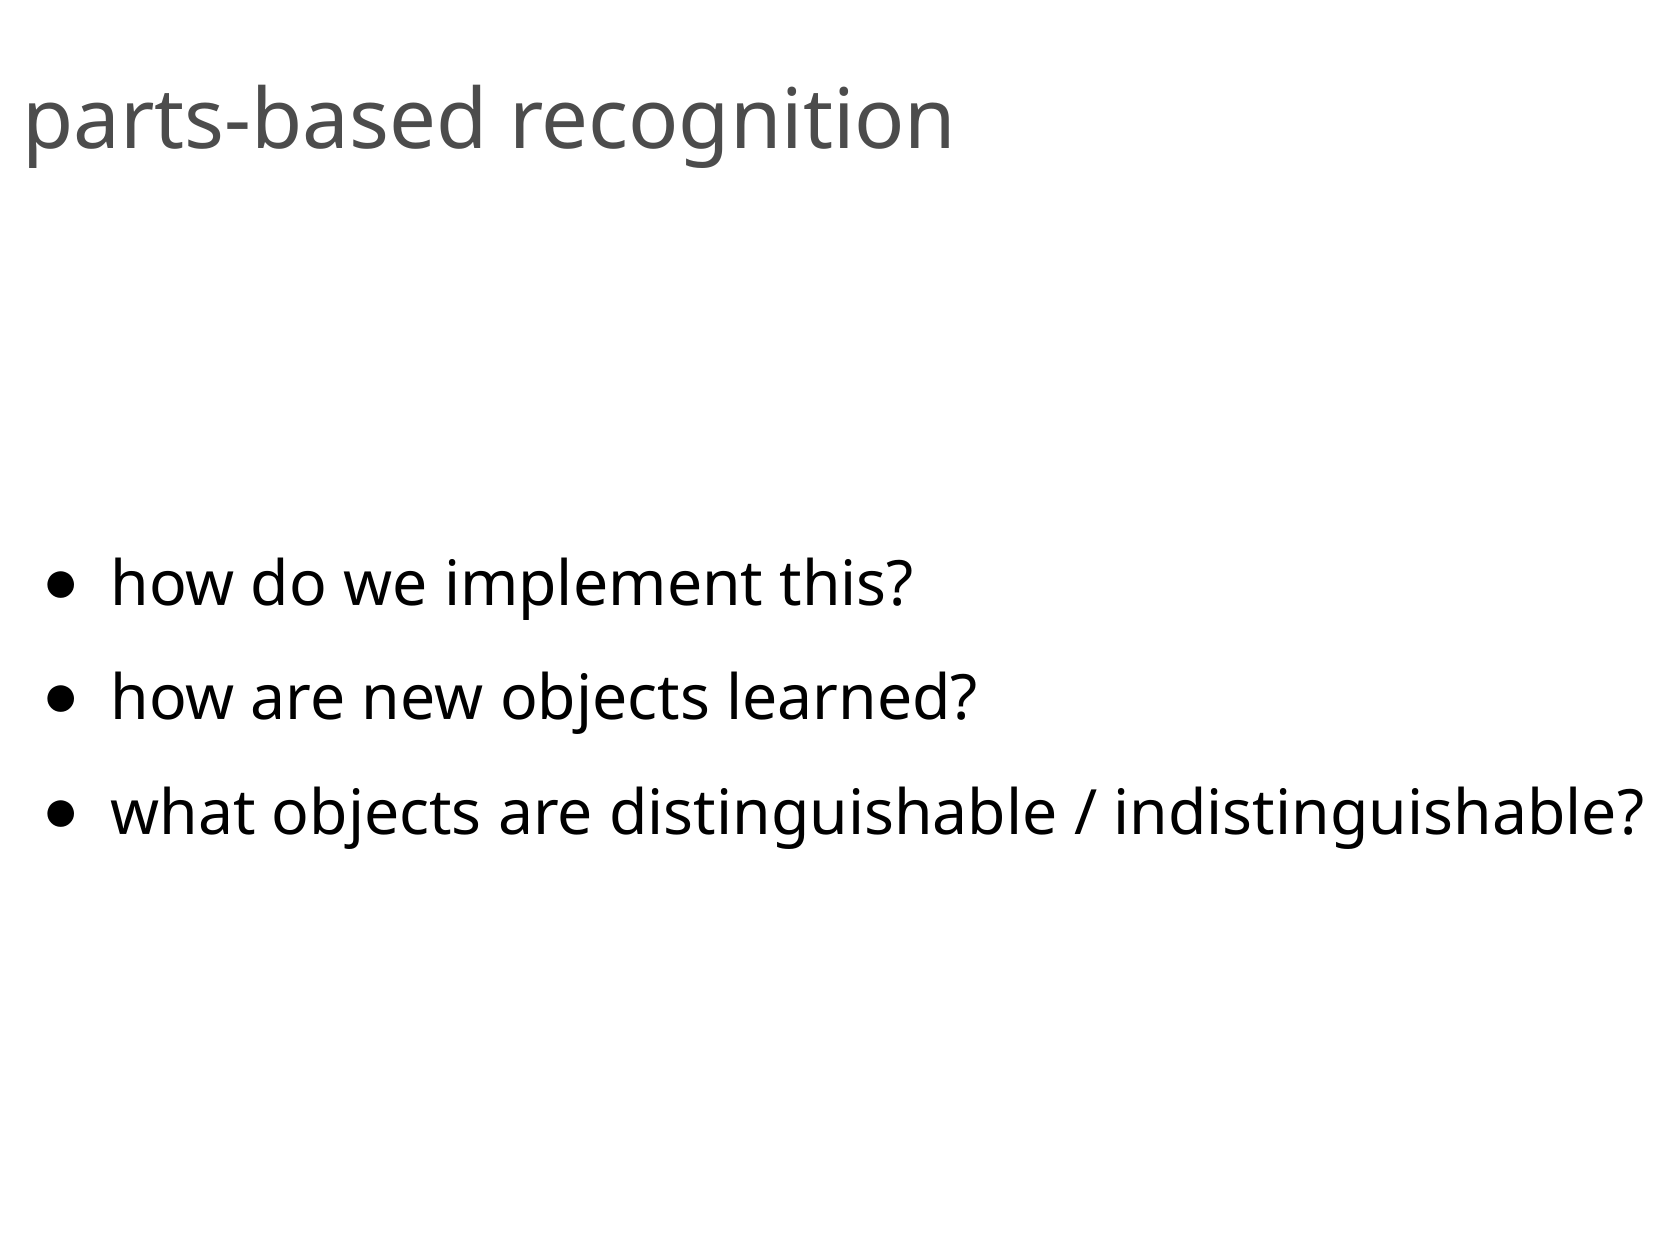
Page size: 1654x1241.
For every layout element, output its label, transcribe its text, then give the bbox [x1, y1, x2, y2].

title parts-based recognition [22, 19, 1654, 213]
list how do we implement this? how are new objects learned? what objects are distinguishable / indistinguishable? [25, 226, 1654, 1166]
